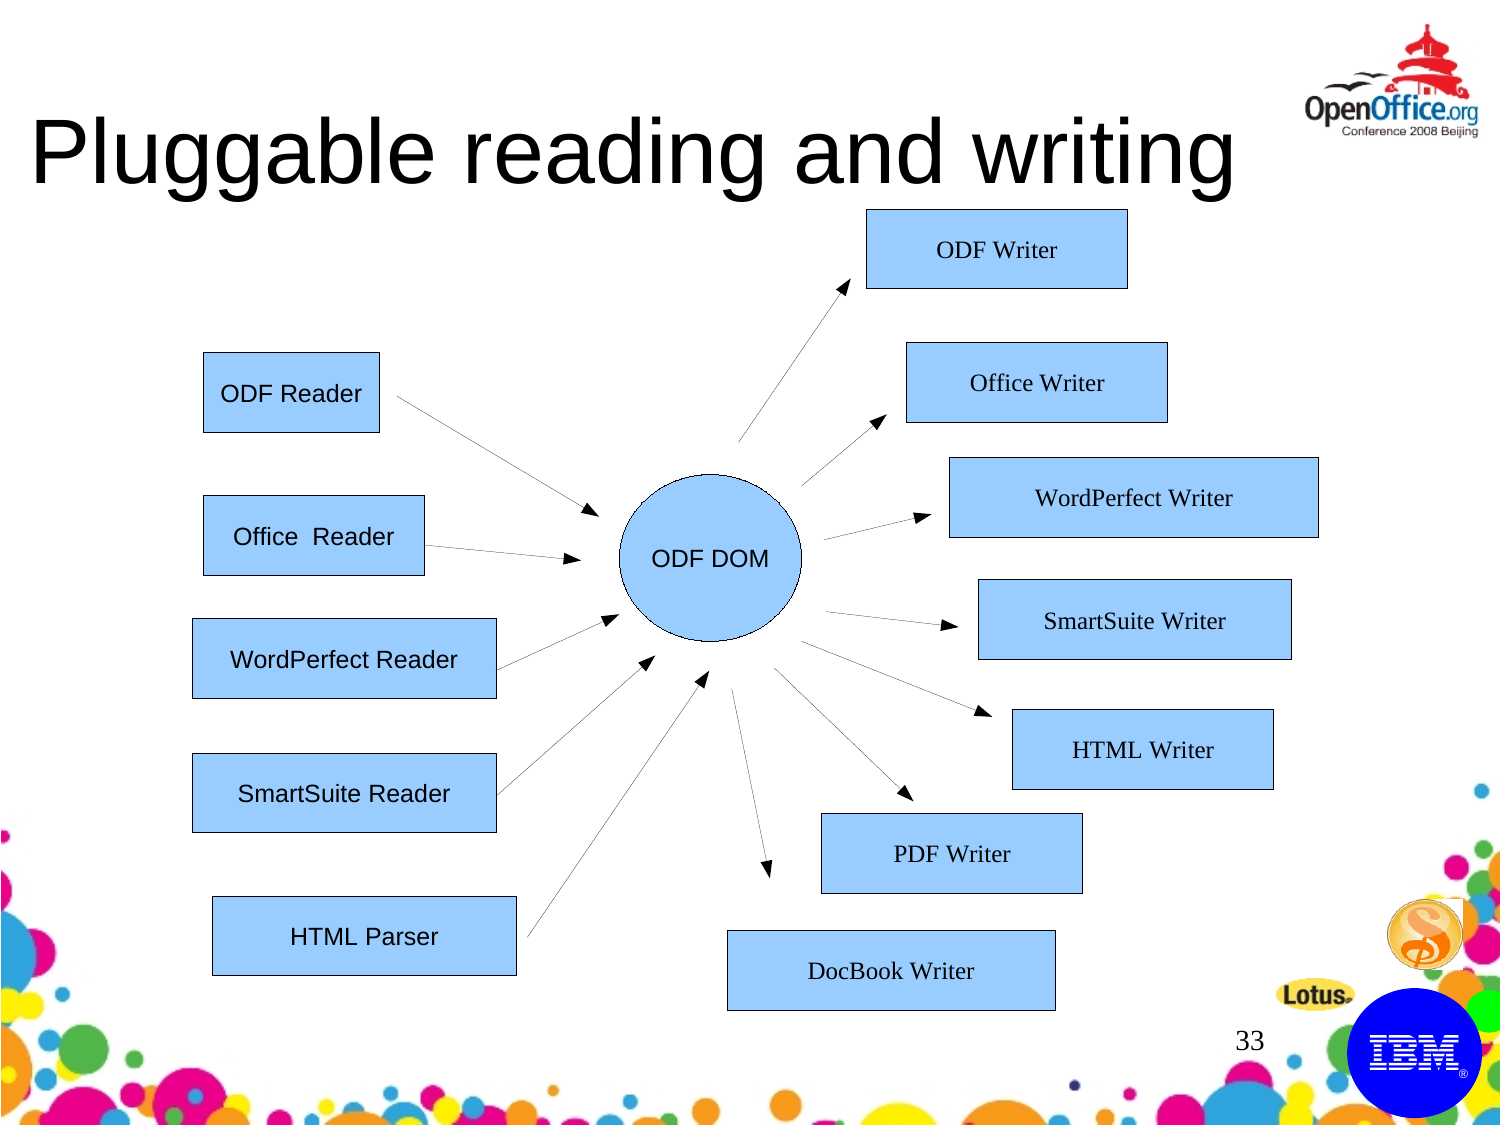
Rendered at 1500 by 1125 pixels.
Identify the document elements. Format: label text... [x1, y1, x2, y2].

text_box SmartSuite Writer [978, 579, 1292, 660]
text_box SmartSuite Reader [192, 753, 497, 833]
text_box Office Writer [906, 342, 1168, 423]
title Pluggable reading and writing [29, 60, 1383, 249]
text_box WordPerfect Reader [192, 618, 497, 699]
picture [1369, 1035, 1460, 1070]
picture [1, 735, 1500, 1125]
text_box DocBook Writer [727, 930, 1056, 1011]
text_box ODF Reader [203, 352, 380, 433]
text_box PDF Writer [821, 813, 1083, 894]
text_box ODF DOM [619, 474, 802, 642]
text_box WordPerfect Writer [949, 457, 1319, 538]
text_box HTML Parser [212, 896, 517, 976]
text_box HTML Writer [1012, 709, 1274, 790]
text_box [122, 213, 1343, 1000]
text_box Office Reader [203, 495, 425, 576]
picture [1296, 17, 1488, 152]
text_box ODF Writer [866, 209, 1128, 289]
